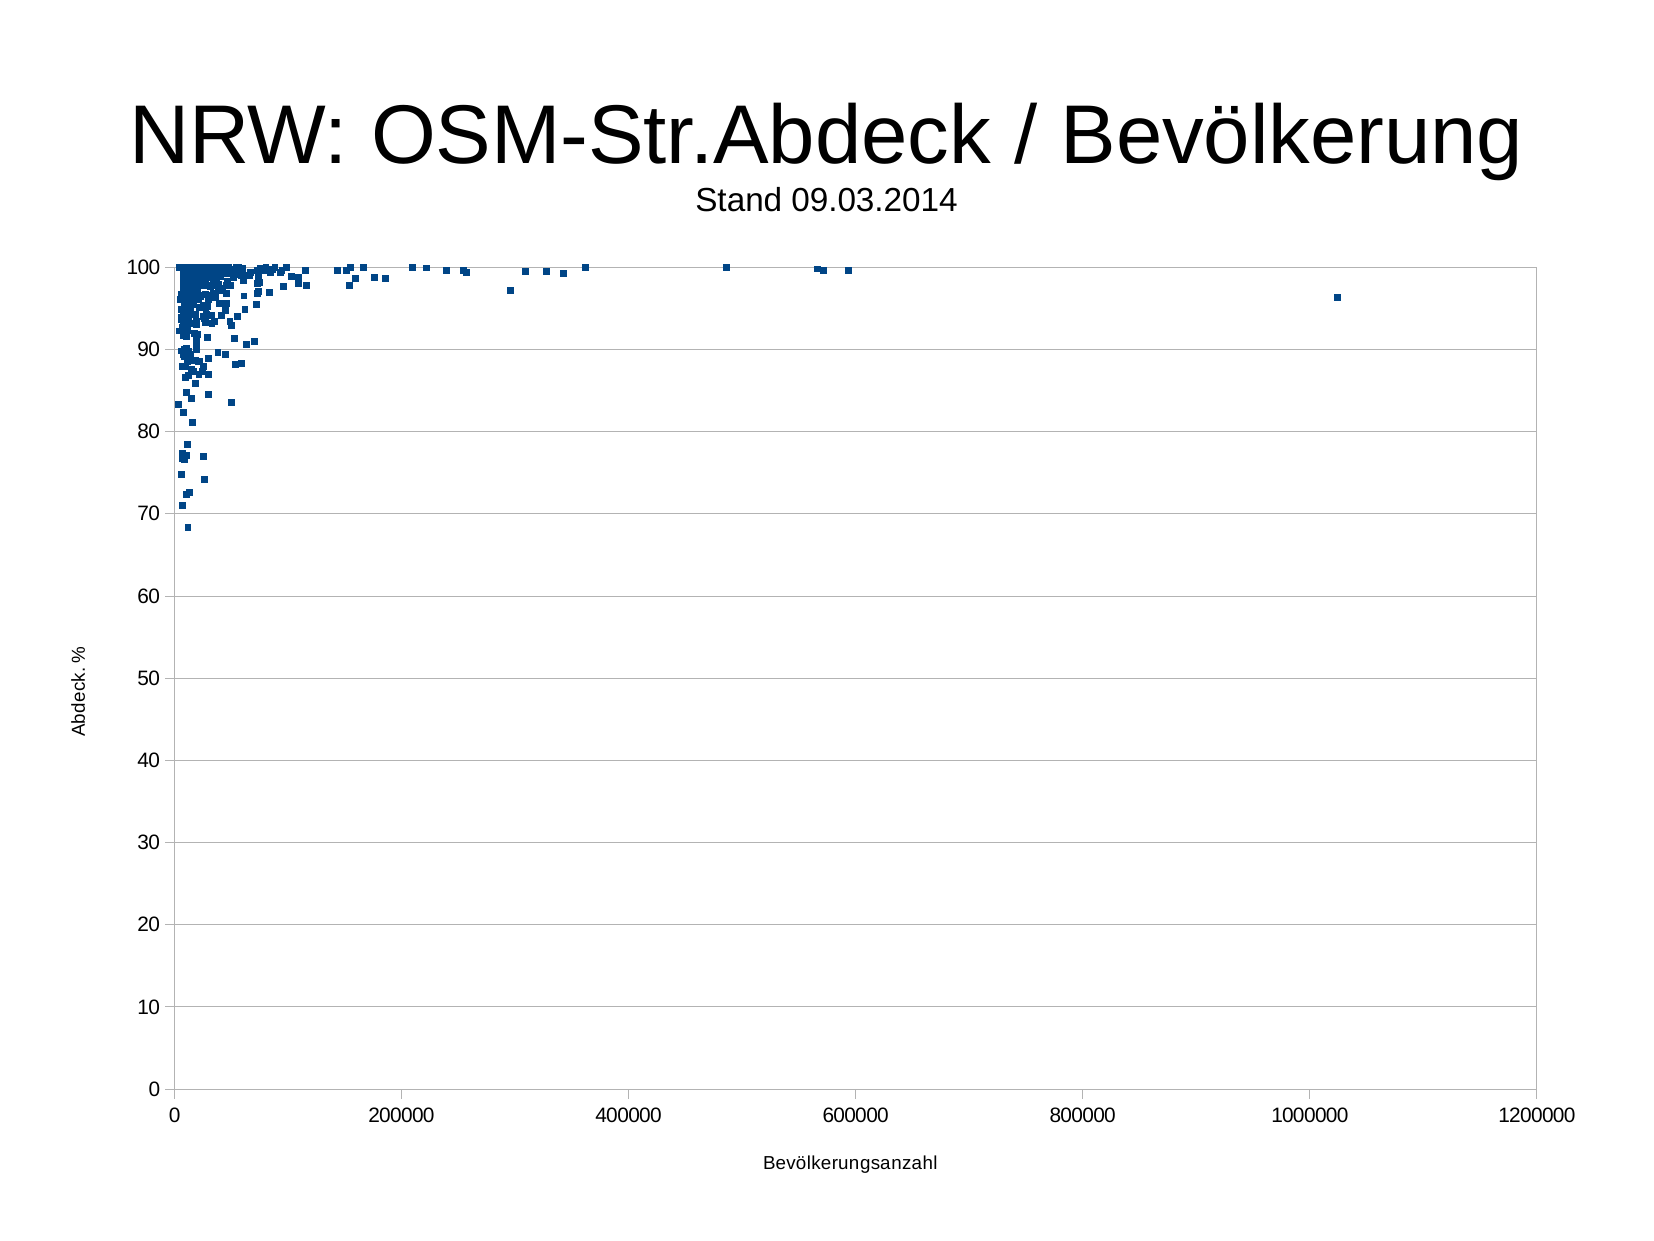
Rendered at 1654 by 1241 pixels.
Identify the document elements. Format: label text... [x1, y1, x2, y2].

chart [35, 236, 1607, 1205]
title NRW: OSM-Str.Abdeck / Bevölkerung Stand 09.03.2014 [82, 49, 1571, 236]
